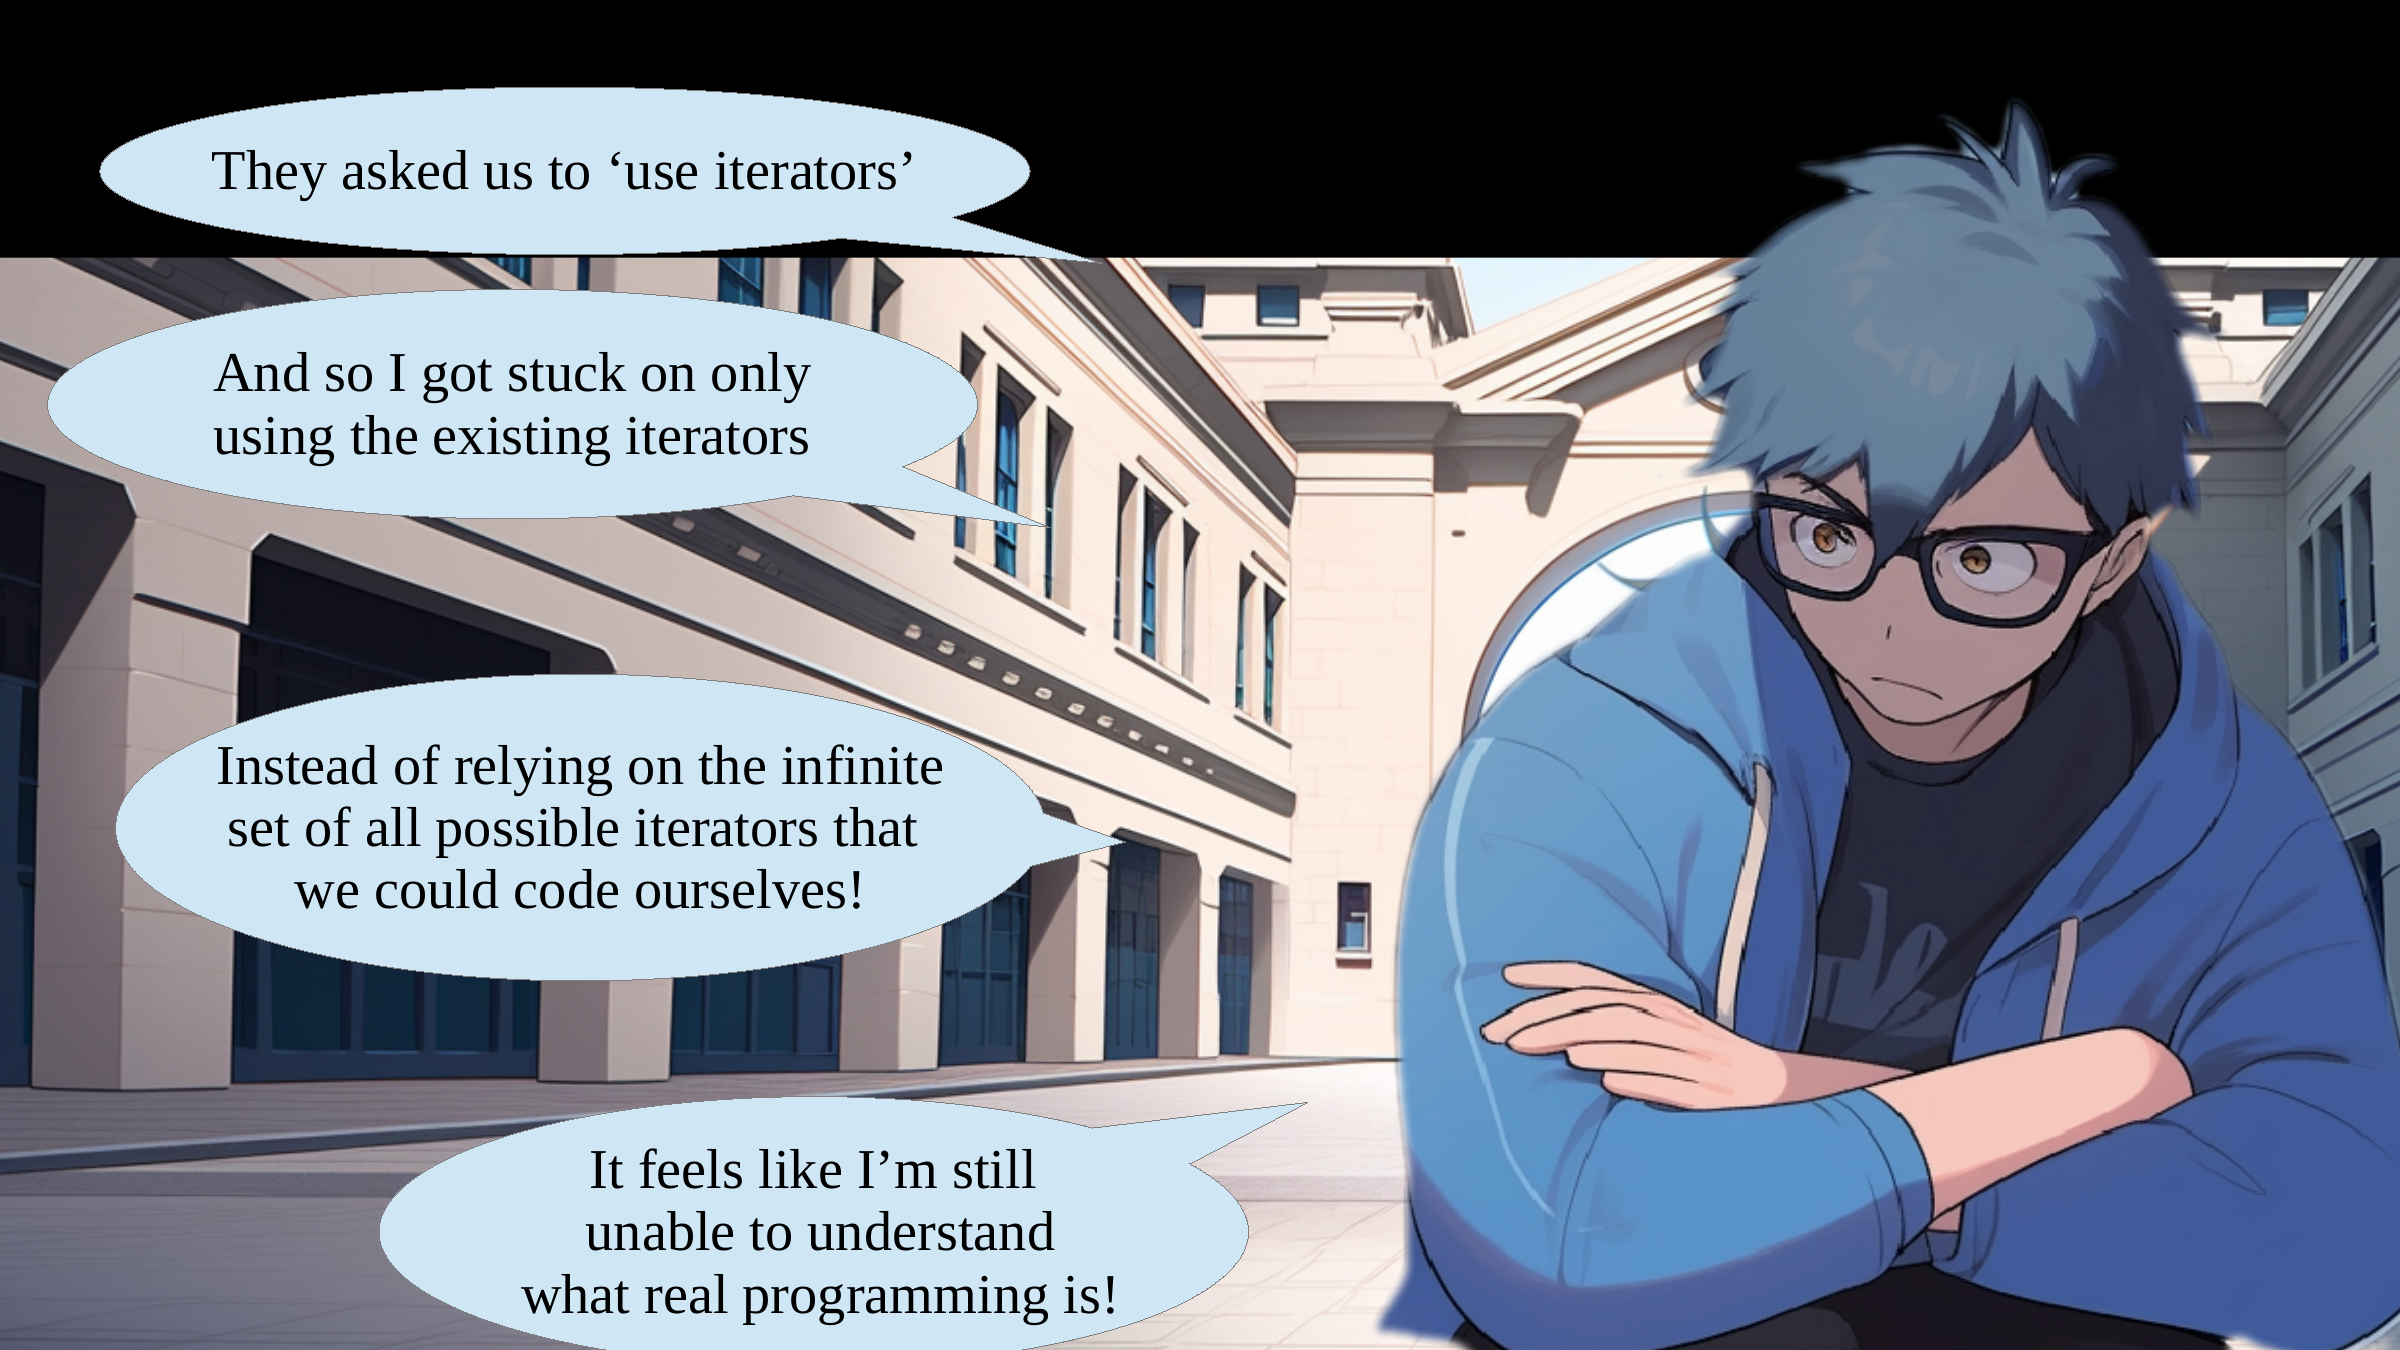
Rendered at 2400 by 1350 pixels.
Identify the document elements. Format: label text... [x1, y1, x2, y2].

text_box [955, 198, 1006, 233]
text_box And so I got stuck on only using the existing iterators [47, 289, 1051, 528]
text_box They asked us to ‘use iterators’ [99, 87, 1103, 264]
text_box [0, 0, 2400, 258]
picture [0, 55, 2400, 1350]
text_box It feels like I’m still unable to understand what real programming is! [379, 1096, 1308, 1350]
text_box Instead of relying on the infinite set of all possible iterators that we could code ourselves! [115, 674, 1126, 981]
